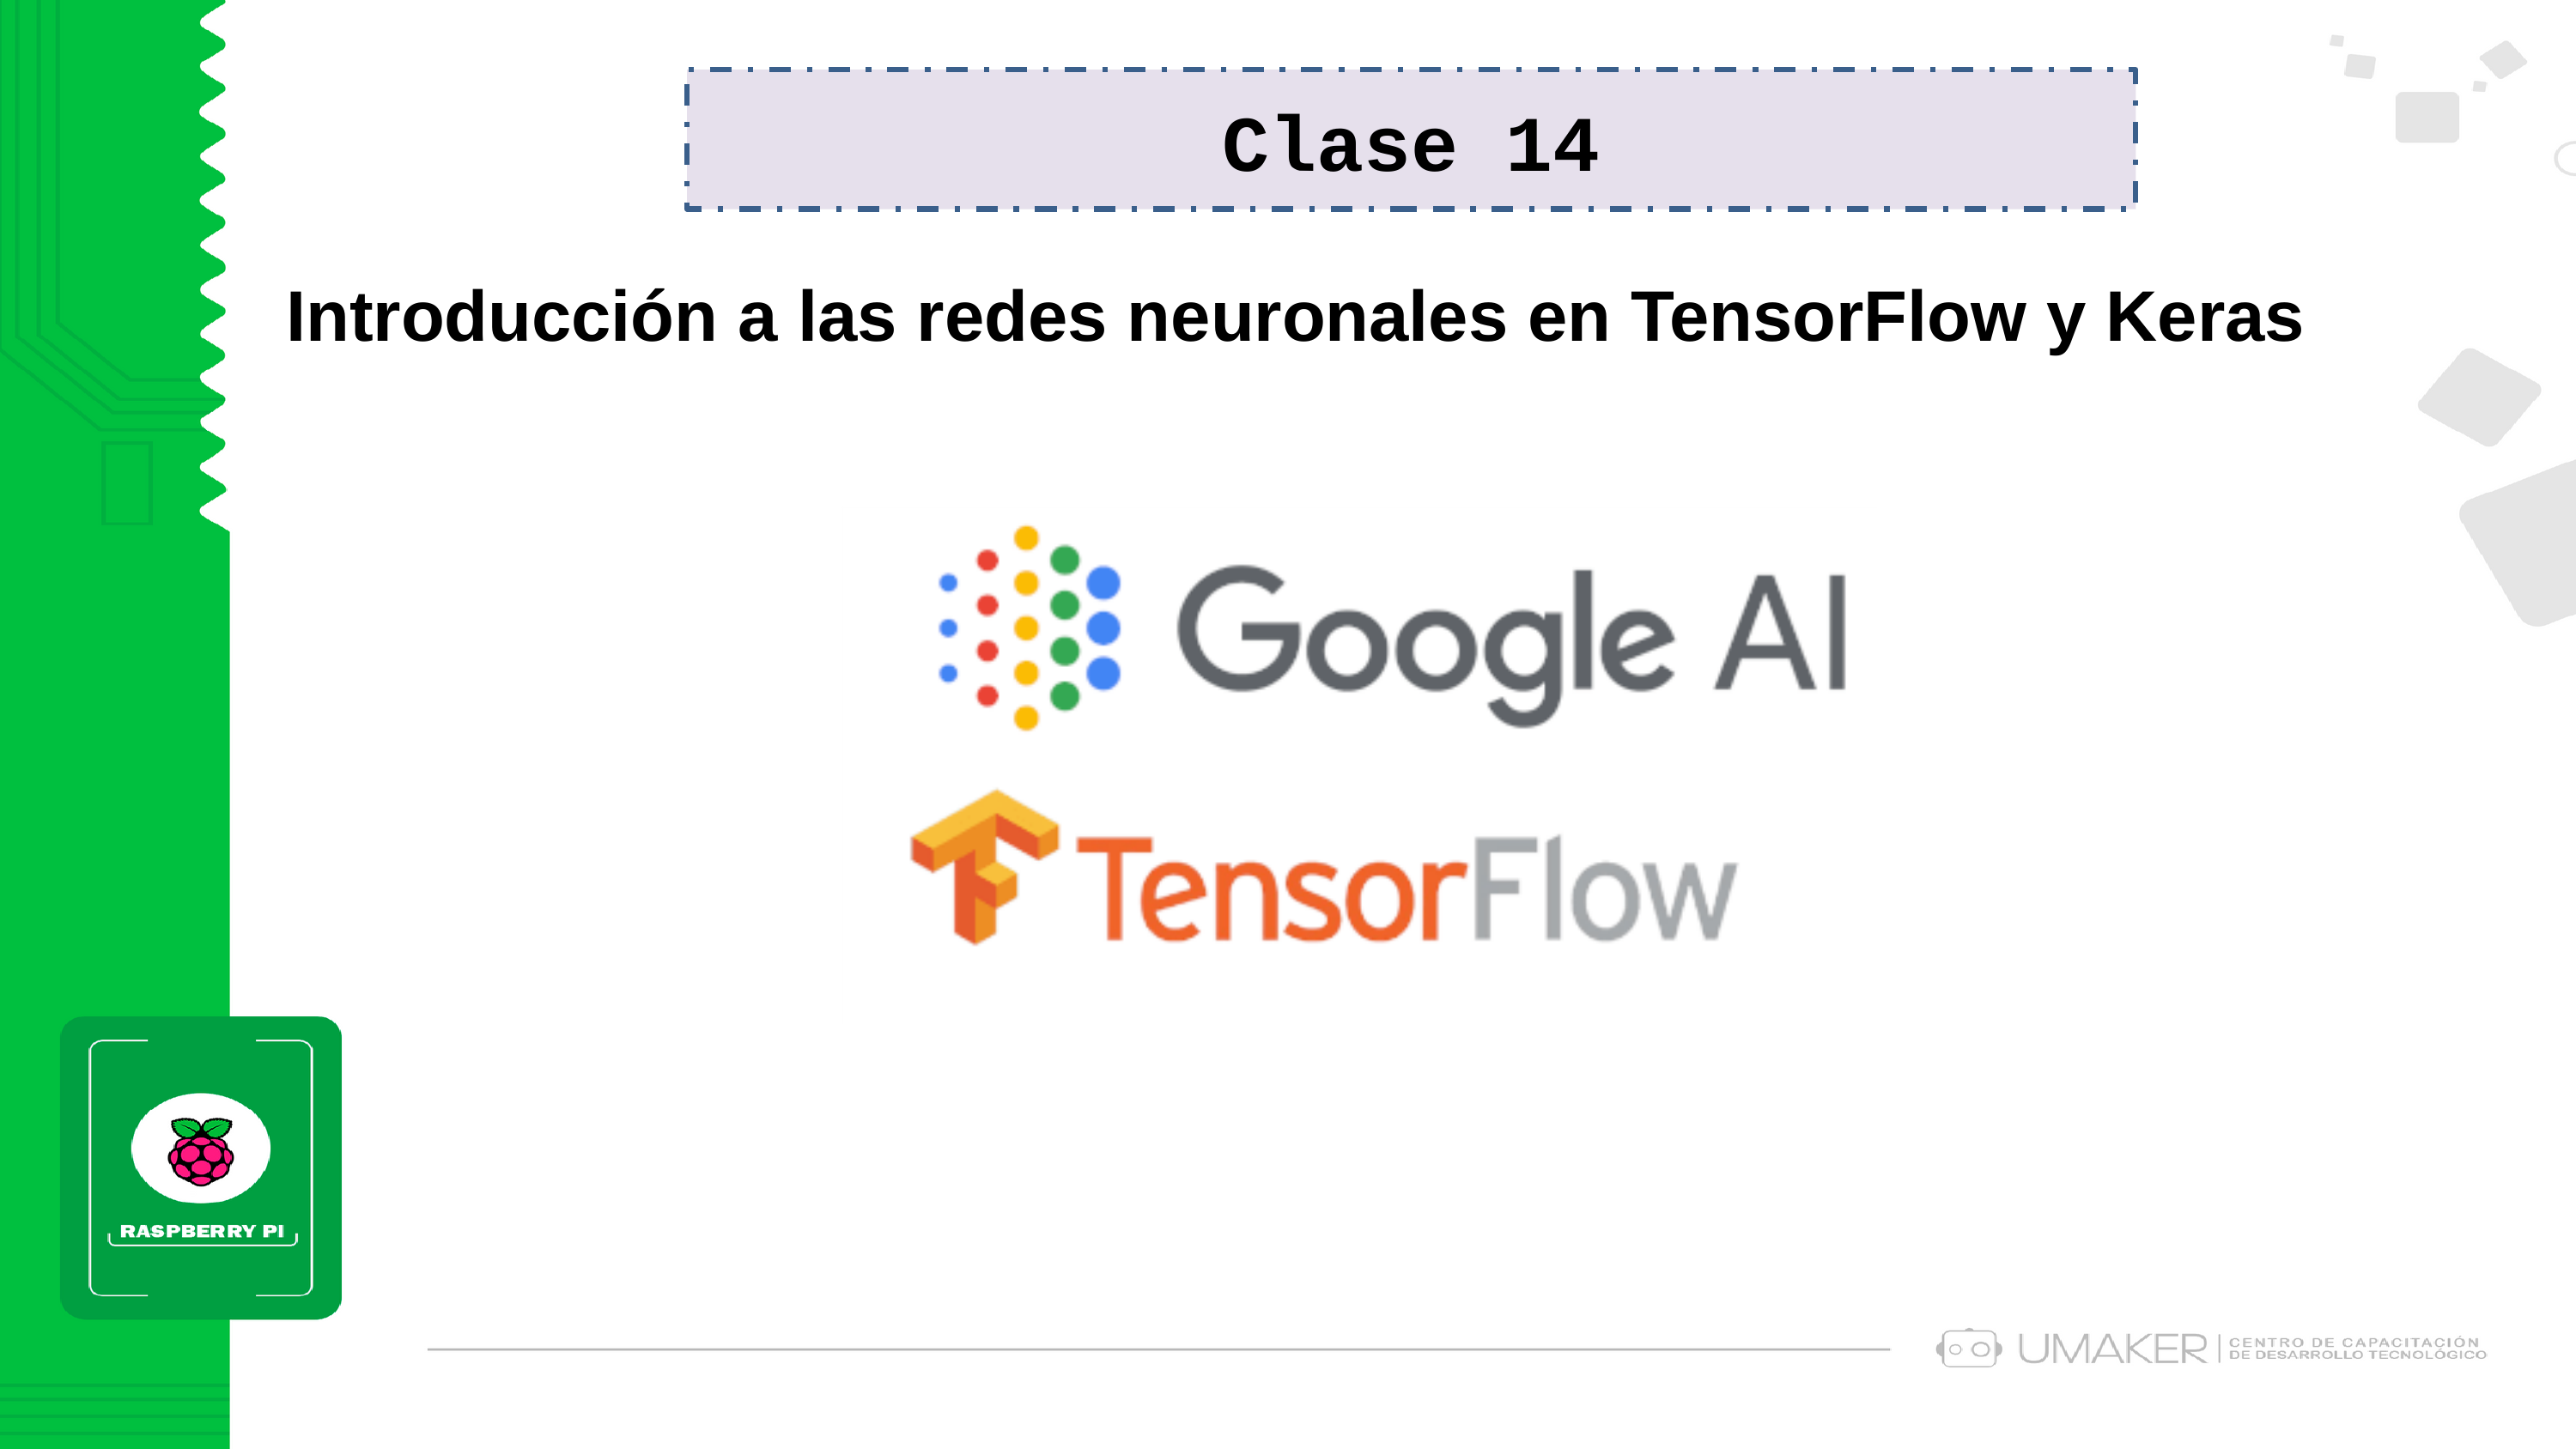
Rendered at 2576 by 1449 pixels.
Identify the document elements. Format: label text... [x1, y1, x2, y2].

text_box Introducción a las redes neuronales en TensorFlow y Keras [229, 264, 2363, 416]
picture [0, 0, 2576, 1449]
text_box Clase 14 [687, 70, 2136, 209]
